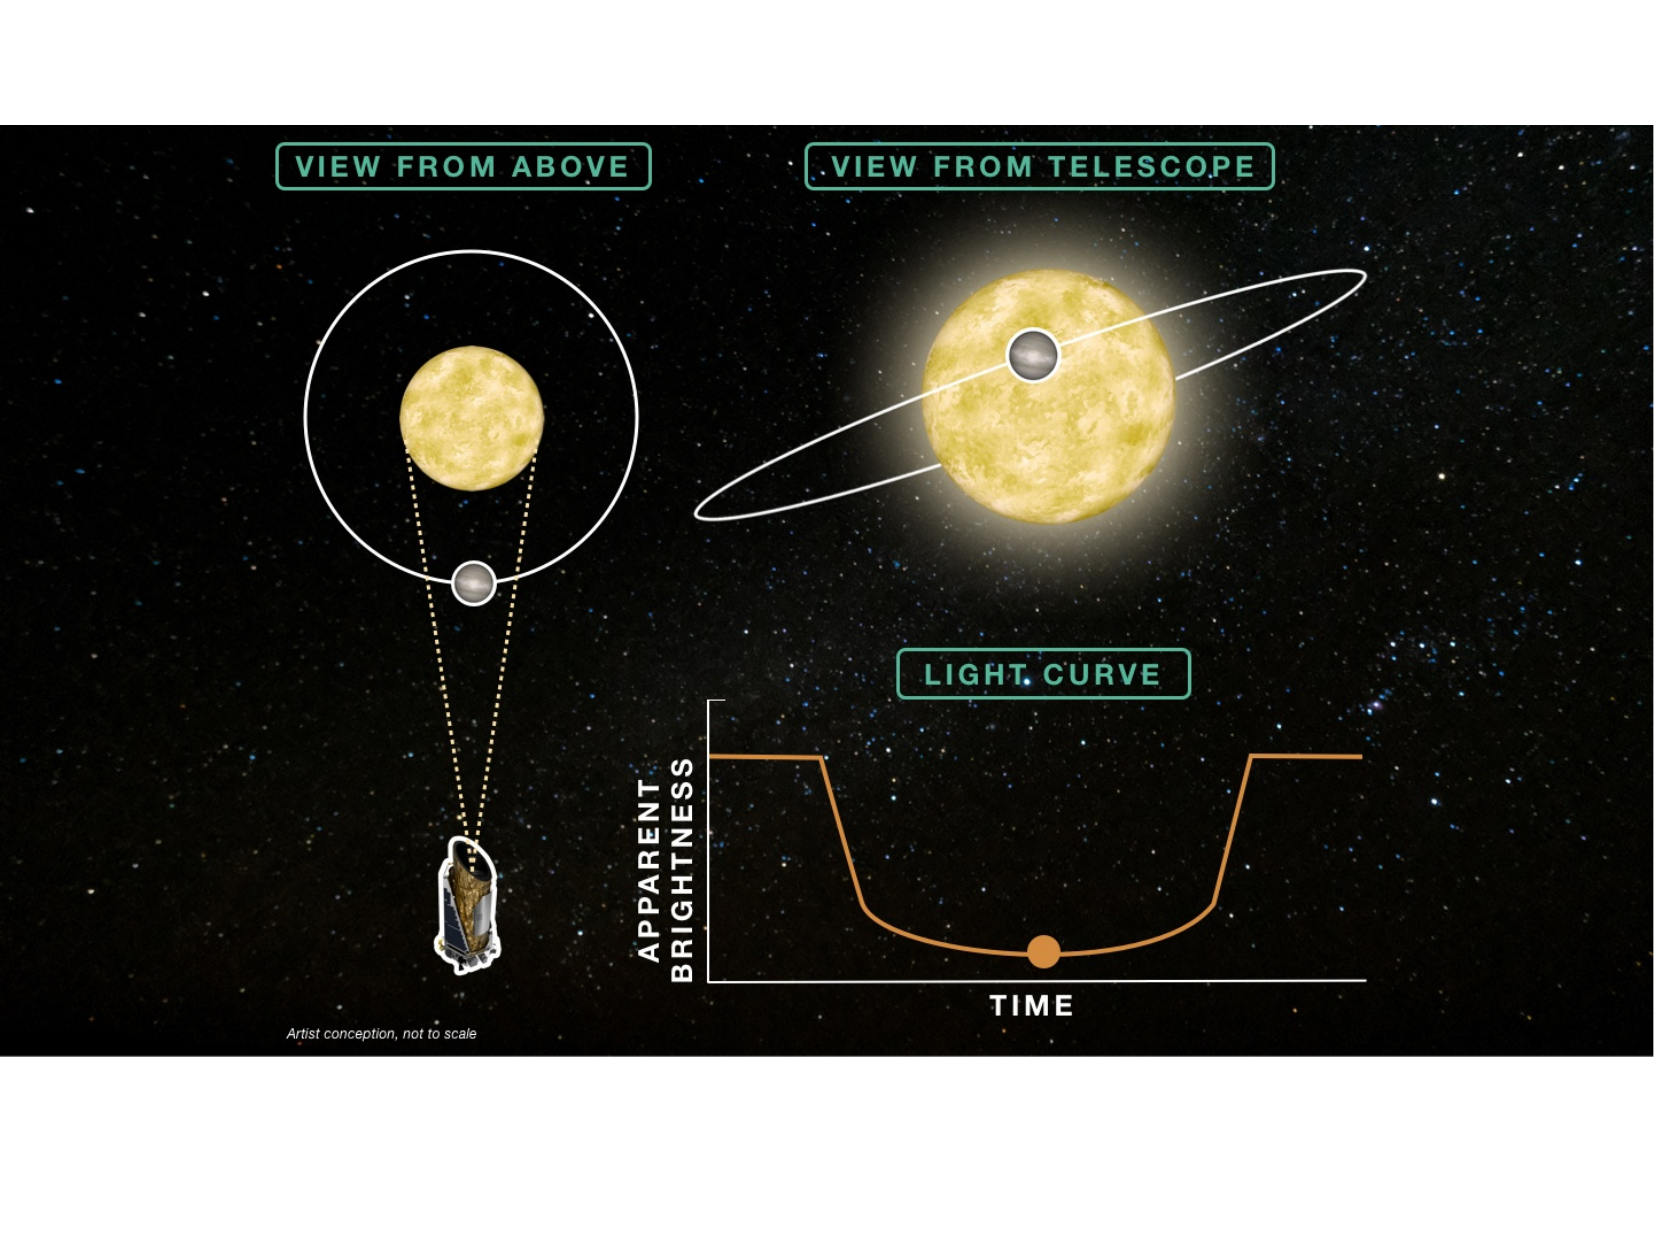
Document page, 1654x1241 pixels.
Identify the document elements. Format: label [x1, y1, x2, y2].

picture [0, 125, 1654, 1057]
